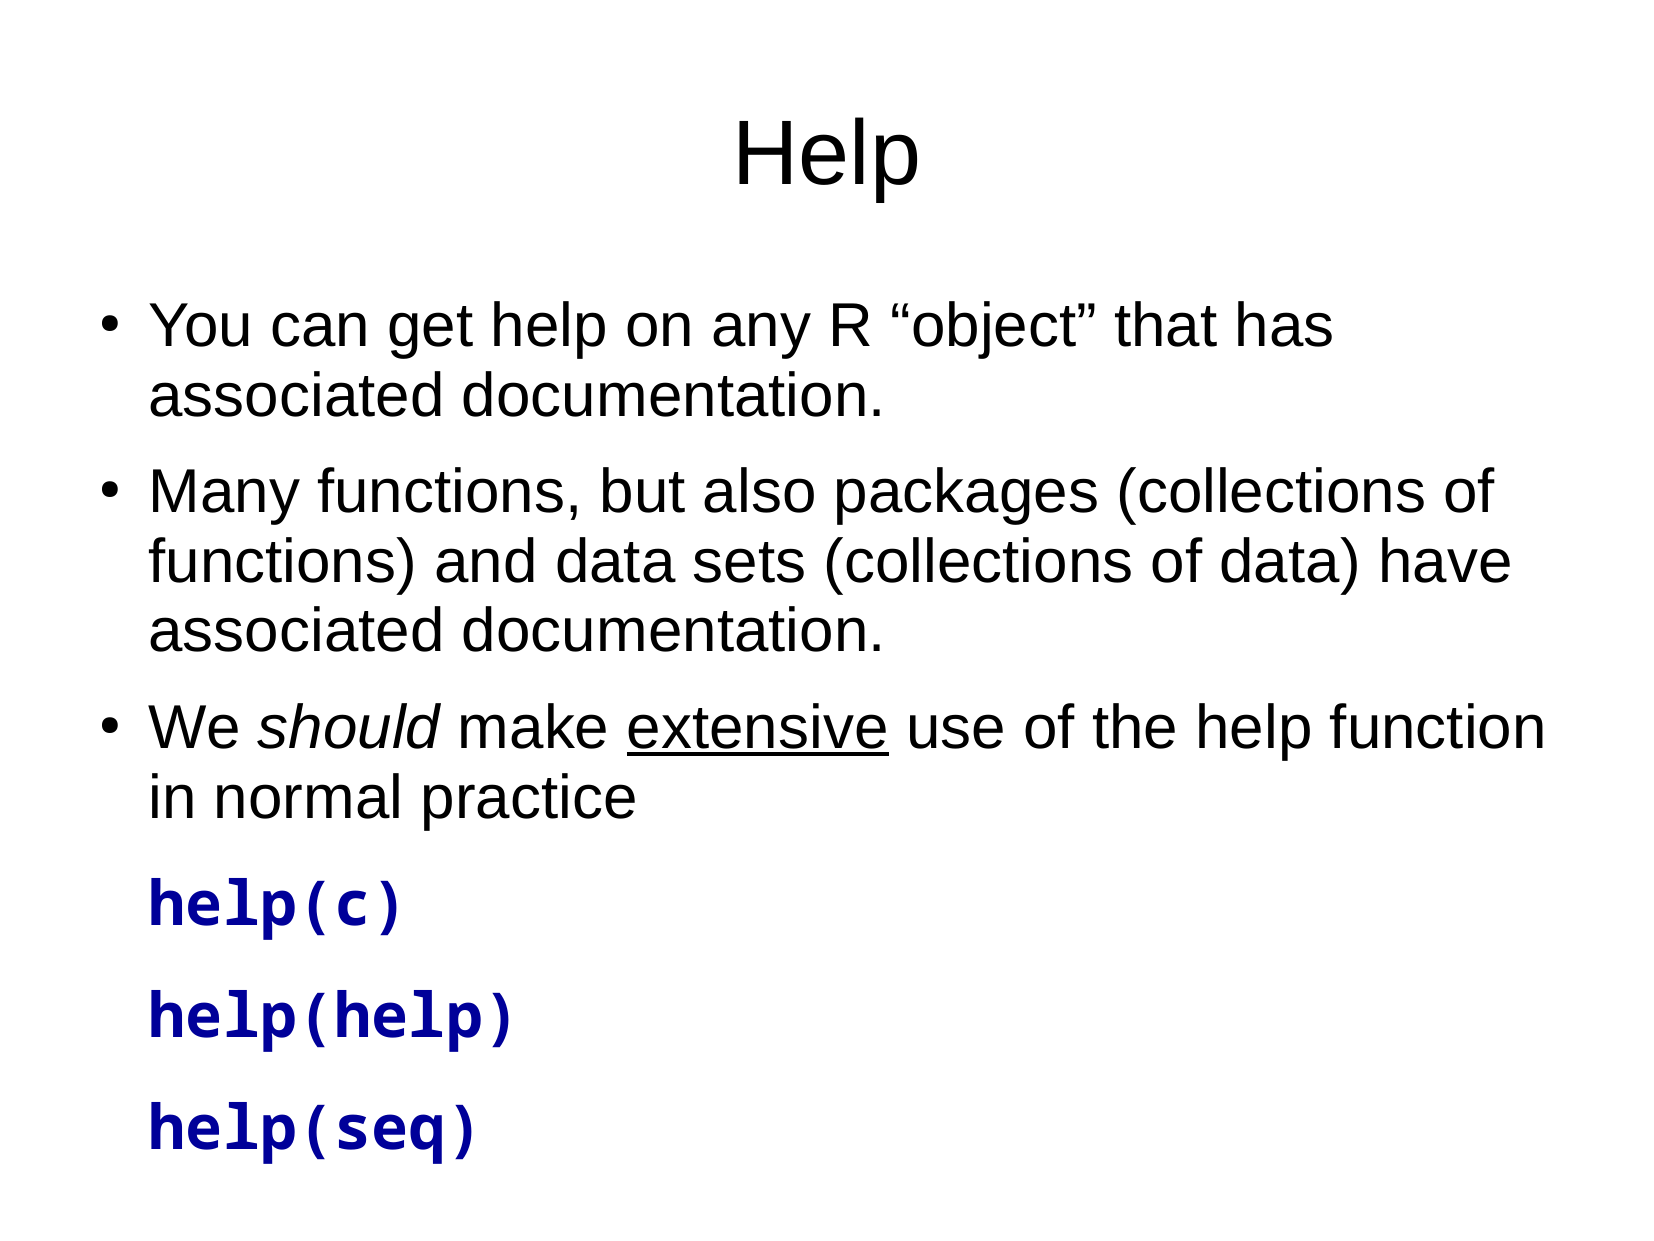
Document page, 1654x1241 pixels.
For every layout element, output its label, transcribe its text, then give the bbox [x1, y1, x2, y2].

list You can get help on any R “object” that has associated documentation. Many functions, but also packages (collections of functions) and data sets (collections of data) have associated documentation. We should make extensive use of the help function in normal practice help(c) help(help) help(seq) [82, 290, 1571, 1170]
title Help [82, 49, 1571, 257]
